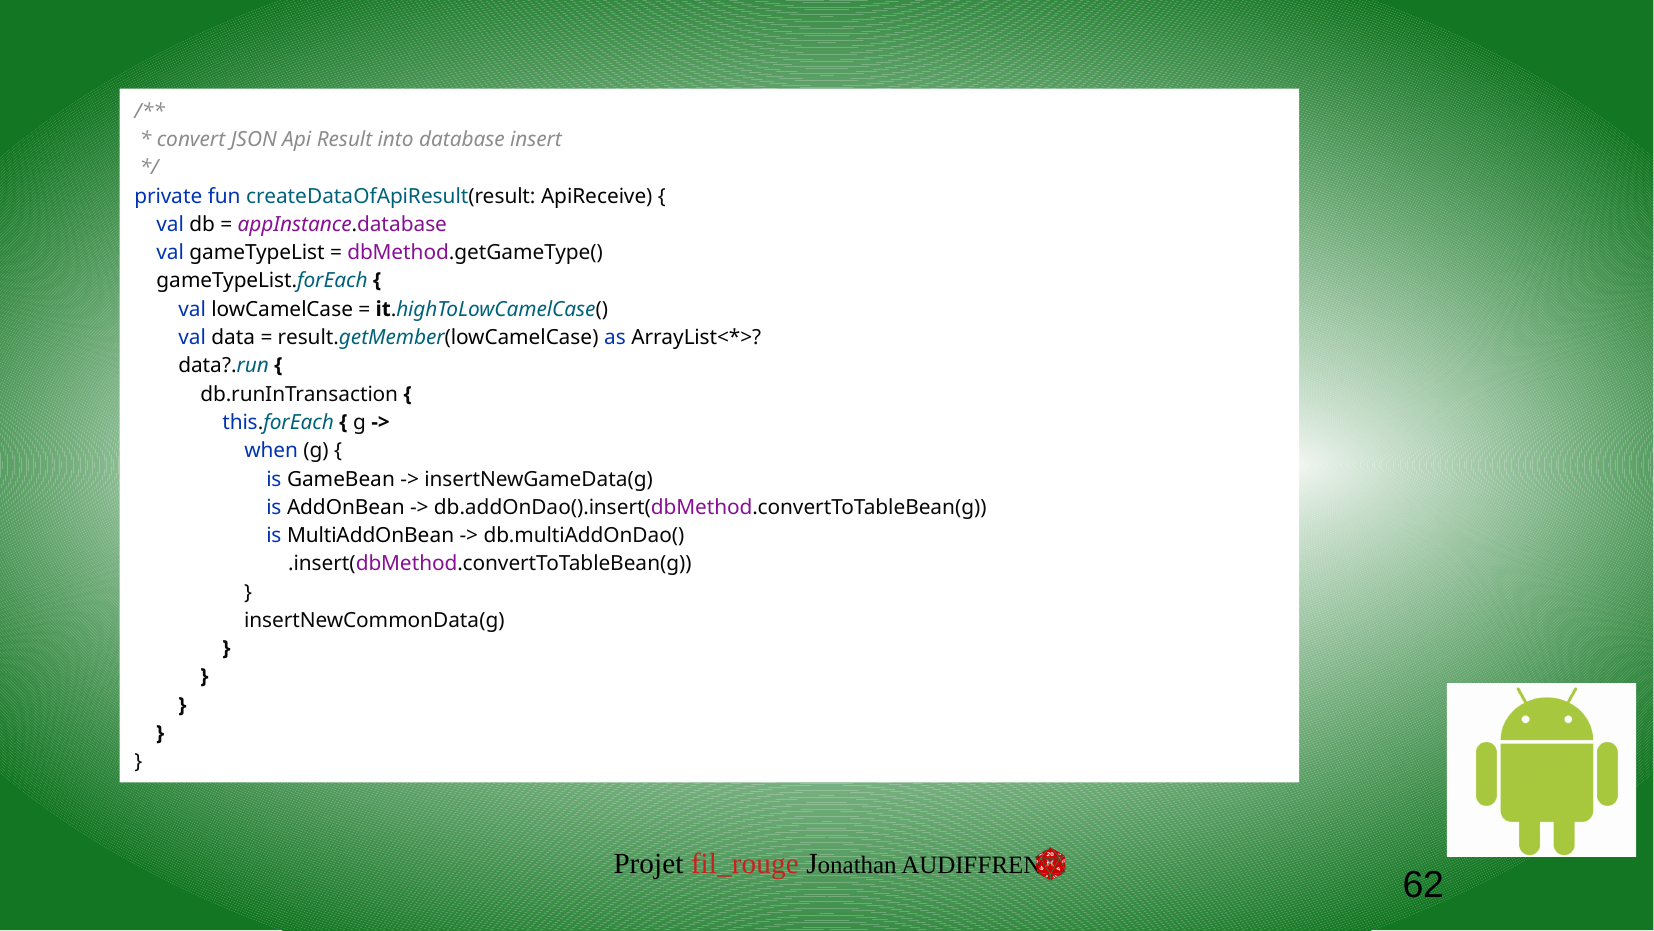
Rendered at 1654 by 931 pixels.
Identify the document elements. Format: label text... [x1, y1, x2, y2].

picture [1446, 683, 1637, 857]
text_box /** * convert JSON Api Result into database insert */ private fun createDataOfApiResult(result: ApiReceive) { val db = appInstance.database val gameTypeList = dbMethod.getGameType() gameTypeList.forEach { val lowCamelCase = it.highToLowCamelCase() val data = result.getMember(lowCamelCase) as ArrayList<*>? data?.run { db.runInTransaction { this.forEach { g -> when (g) { is GameBean -> insertNewGameData(g) is AddOnBean -> db.addOnDao().insert(dbMethod.convertToTableBean(g)) is MultiAddOnBean -> db.multiAddOnDao() .insert(dbMethod.convertToTableBean(g)) } insertNewCommonData(g) } } } } } [119, 88, 1300, 699]
picture [1033, 847, 1067, 881]
